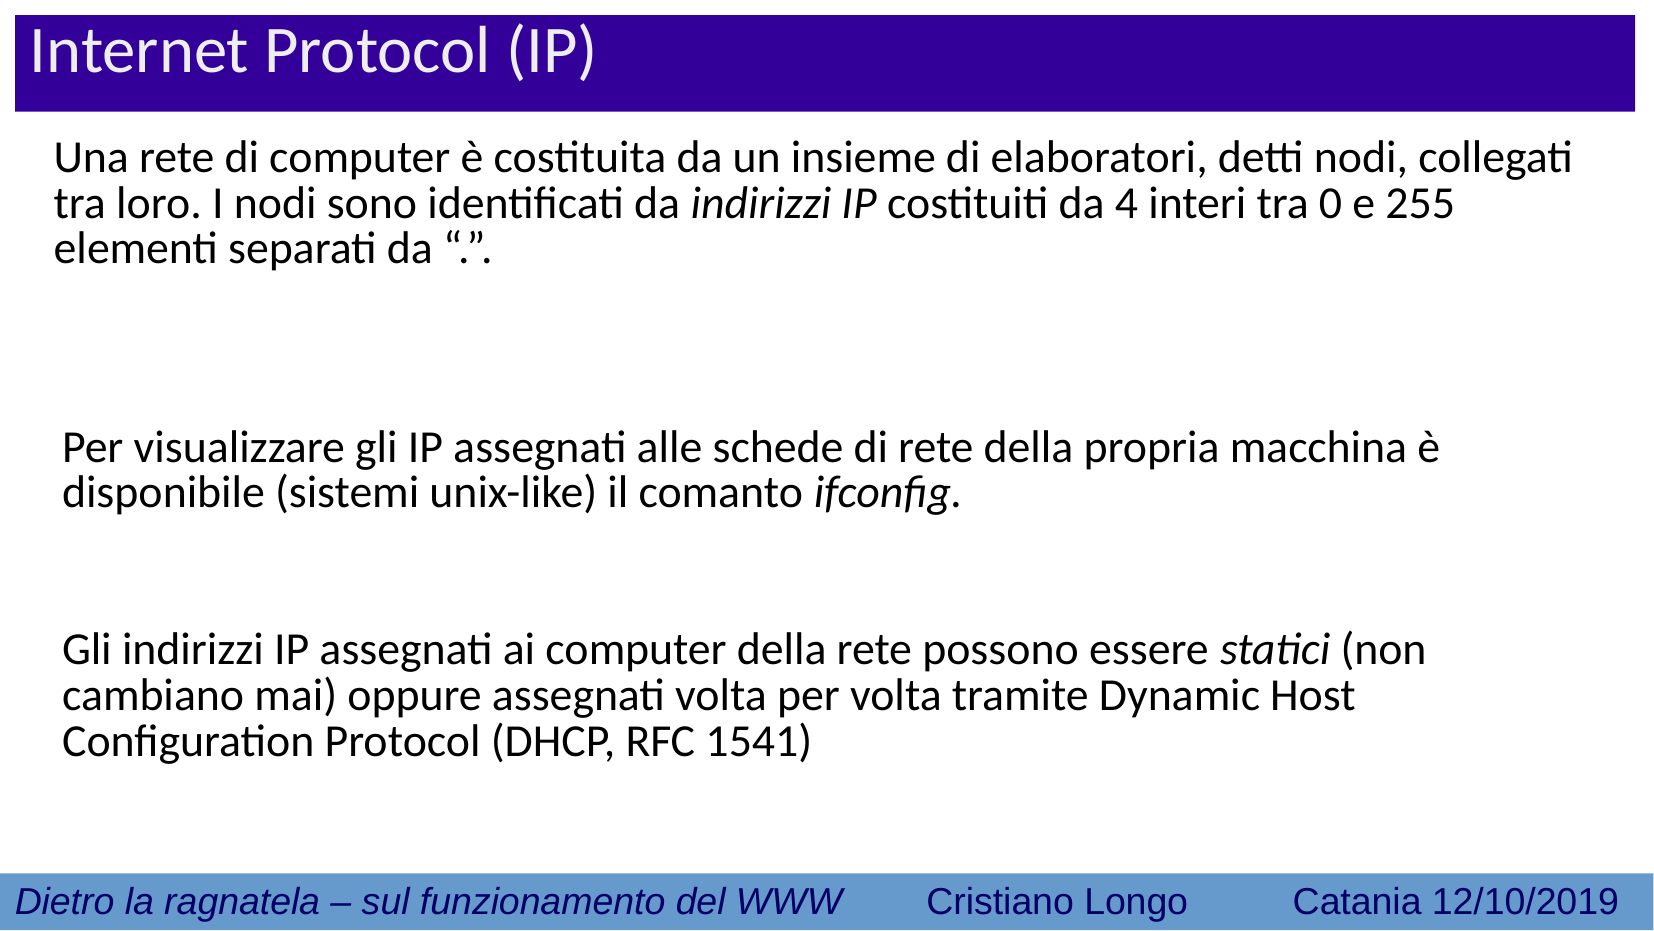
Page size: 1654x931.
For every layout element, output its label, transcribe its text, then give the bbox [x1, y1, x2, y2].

text_box Gli indirizzi IP assegnati ai computer della rete possono essere statici (non cambiano mai) oppure assegnati volta per volta tramite Dynamic Host Configuration Protocol (DHCP, RFC 1541) [47, 622, 1615, 776]
text_box Internet Protocol (IP) [15, 15, 1636, 112]
text_box Per visualizzare gli IP assegnati alle schede di rete della propria macchina è disponibile (sistemi unix-like) il comanto ifconfig. [47, 420, 1584, 538]
text_box Dietro la ragnatela – sul funzionamento del WWW Cristiano Longo Catania 12/10/2019 [0, 873, 1654, 931]
text_box Una rete di computer è costituita da un insieme di elaboratori, detti nodi, collegati tra loro. I nodi sono identificati da indirizzi IP costituiti da 4 interi tra 0 e 255 elementi separati da “.”. [38, 130, 1627, 329]
